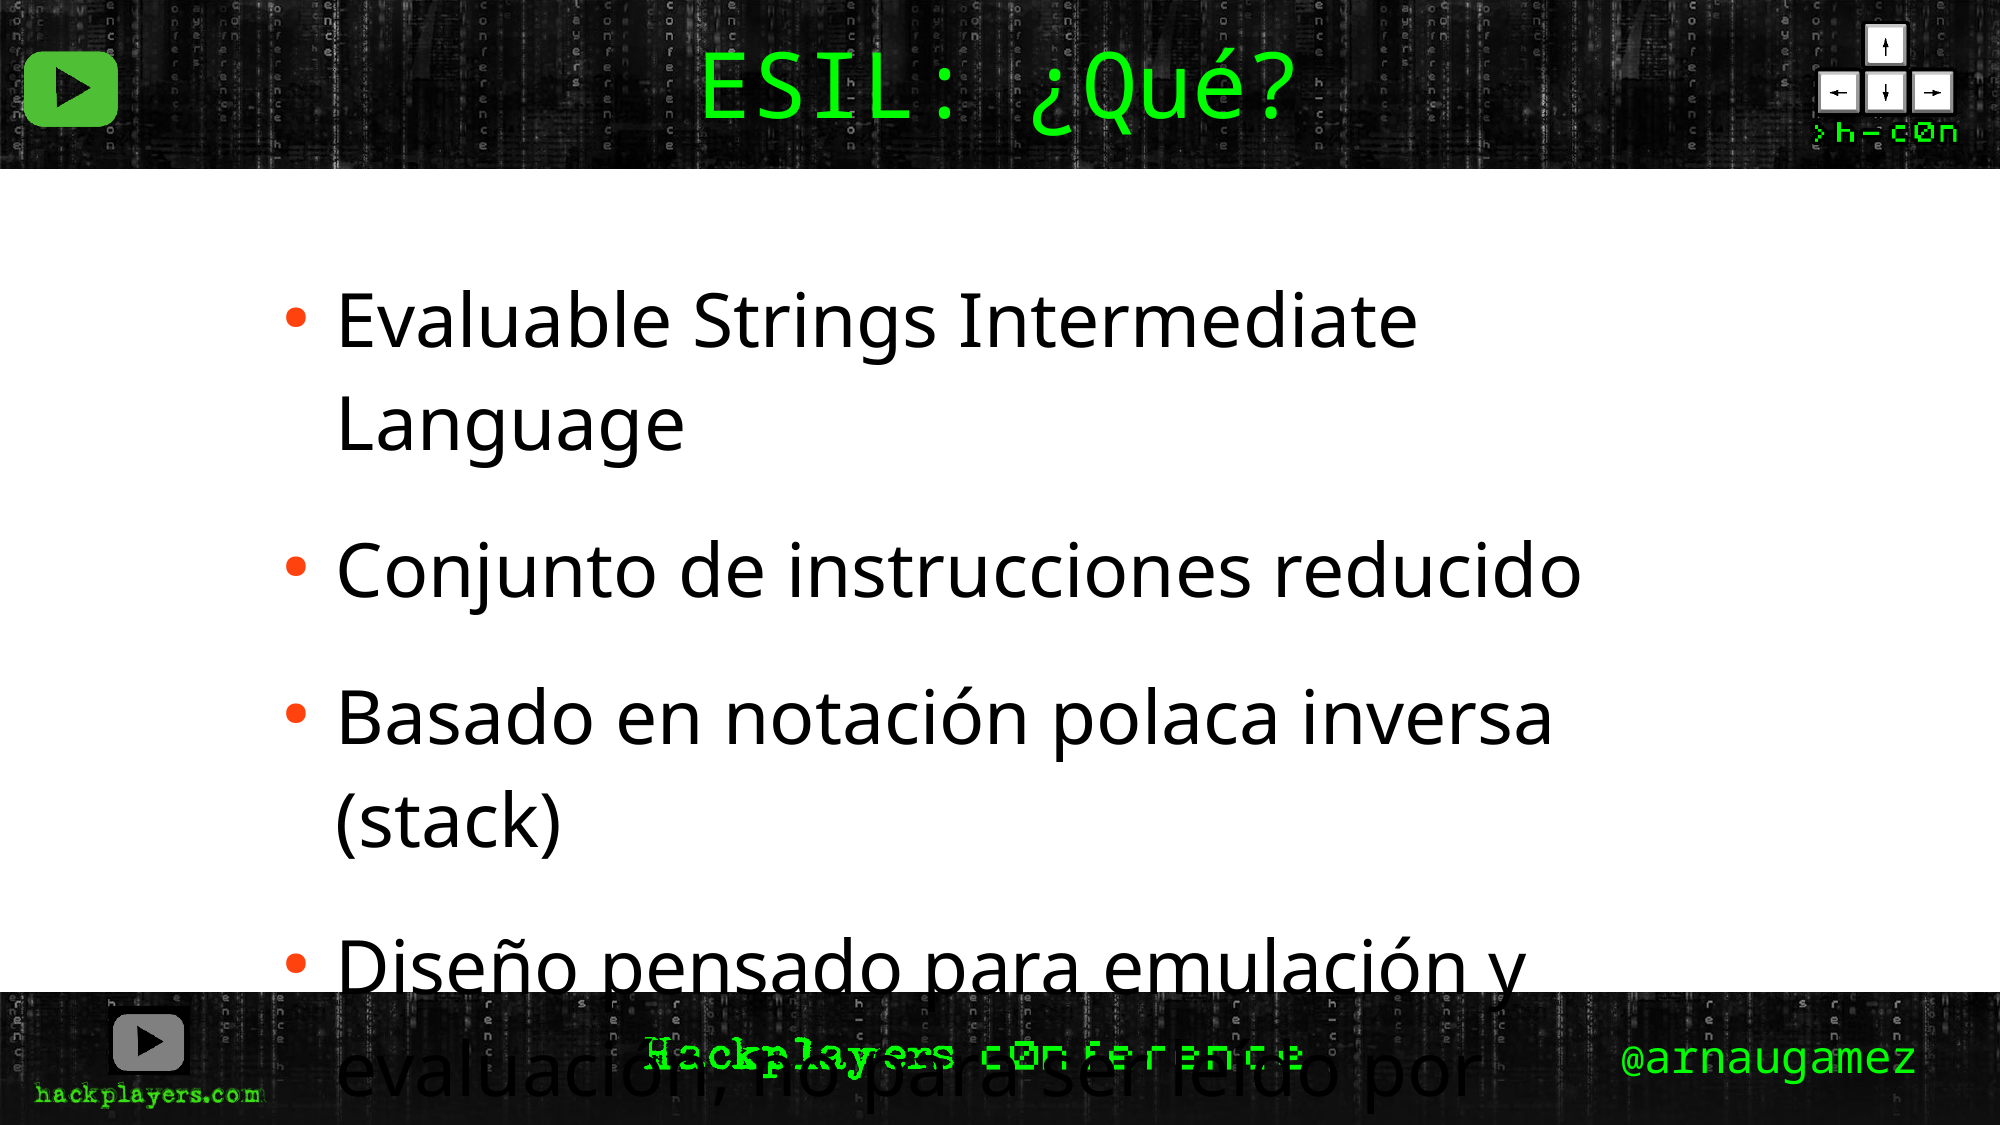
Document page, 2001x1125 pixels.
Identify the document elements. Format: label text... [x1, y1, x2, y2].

list Evaluable Strings Intermediate Language Conjunto de instrucciones reducido Basado en notación polaca inversa (stack) Diseño pensado para emulación y evaluación, no para ser leído por humanos [264, 267, 1735, 858]
picture [0, 992, 2000, 1125]
title ESIL: ¿Qué? [256, 0, 1745, 166]
picture [0, 0, 2000, 169]
